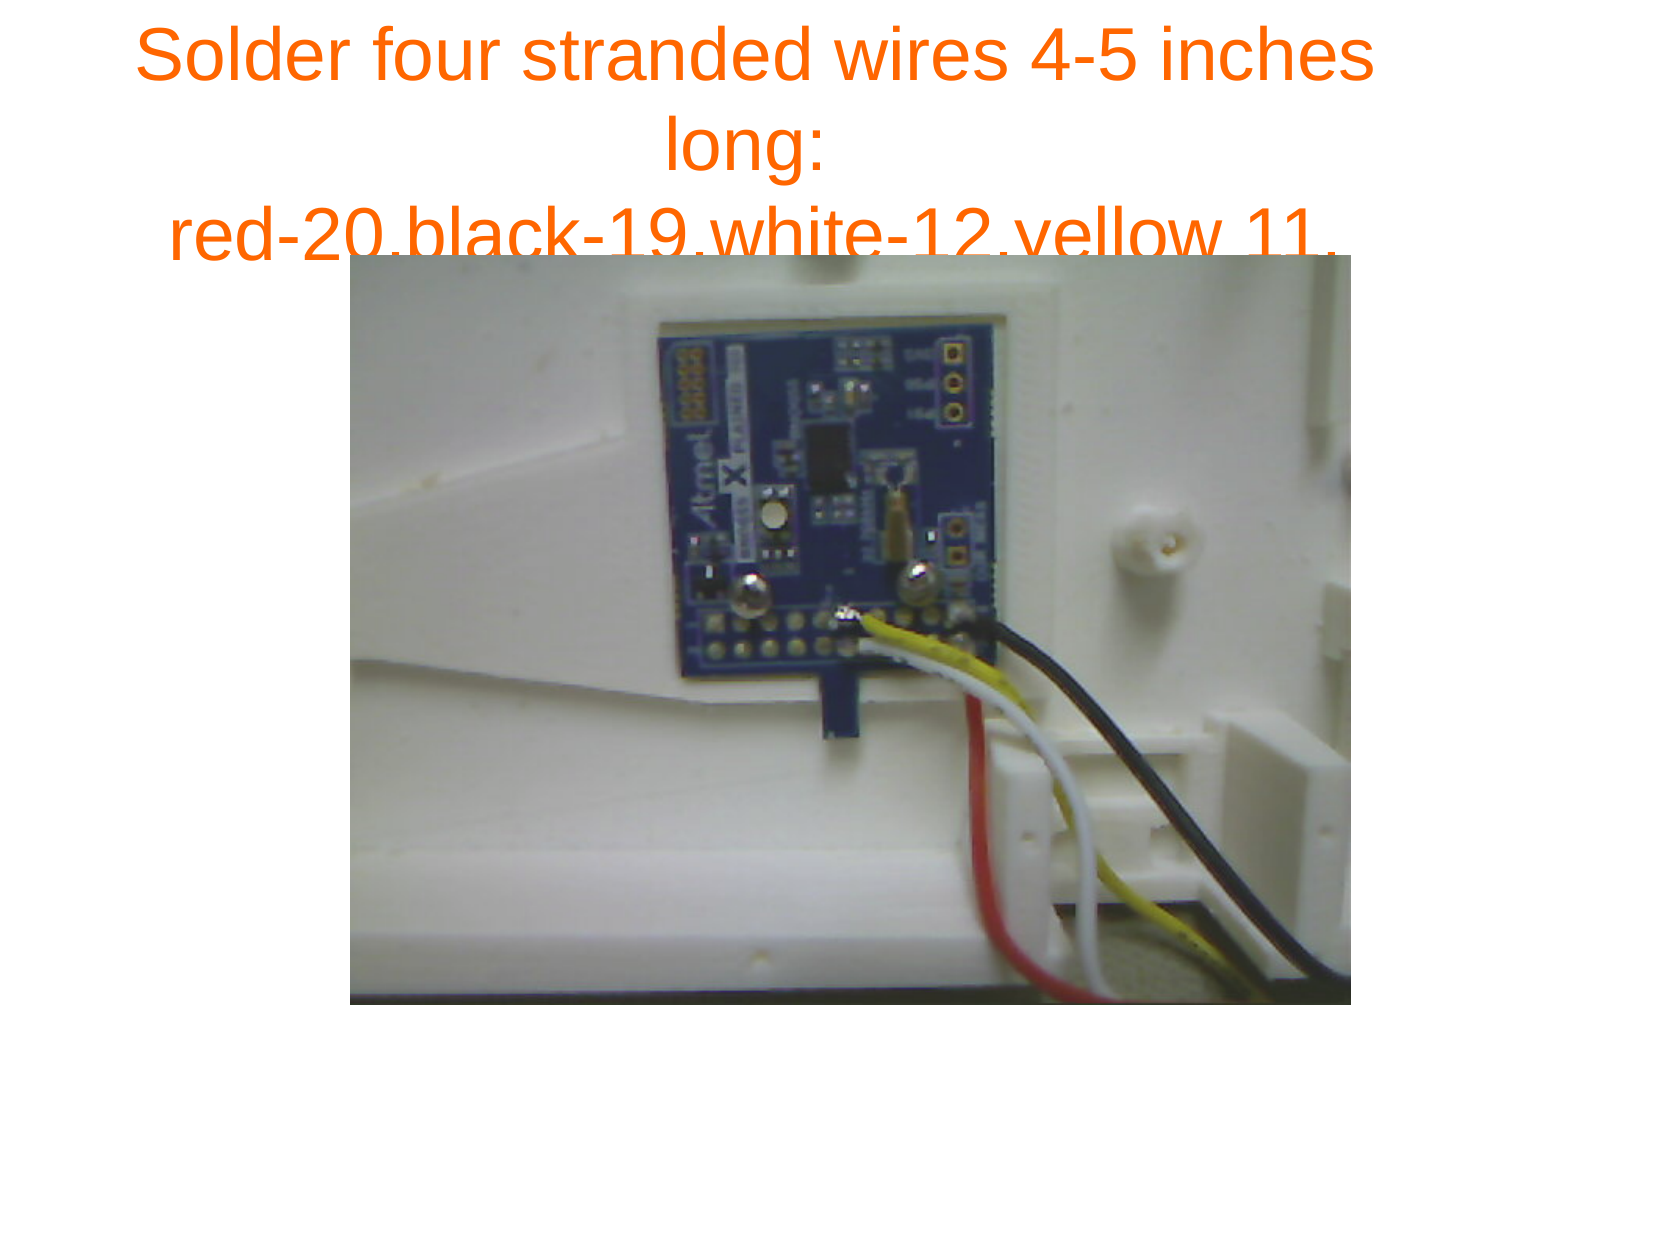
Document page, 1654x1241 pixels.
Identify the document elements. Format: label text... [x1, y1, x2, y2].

picture [350, 255, 1351, 1006]
title Solder four stranded wires 4-5 inches long: red-20,black-19,white-12,yellow 11. [82, 5, 1430, 217]
